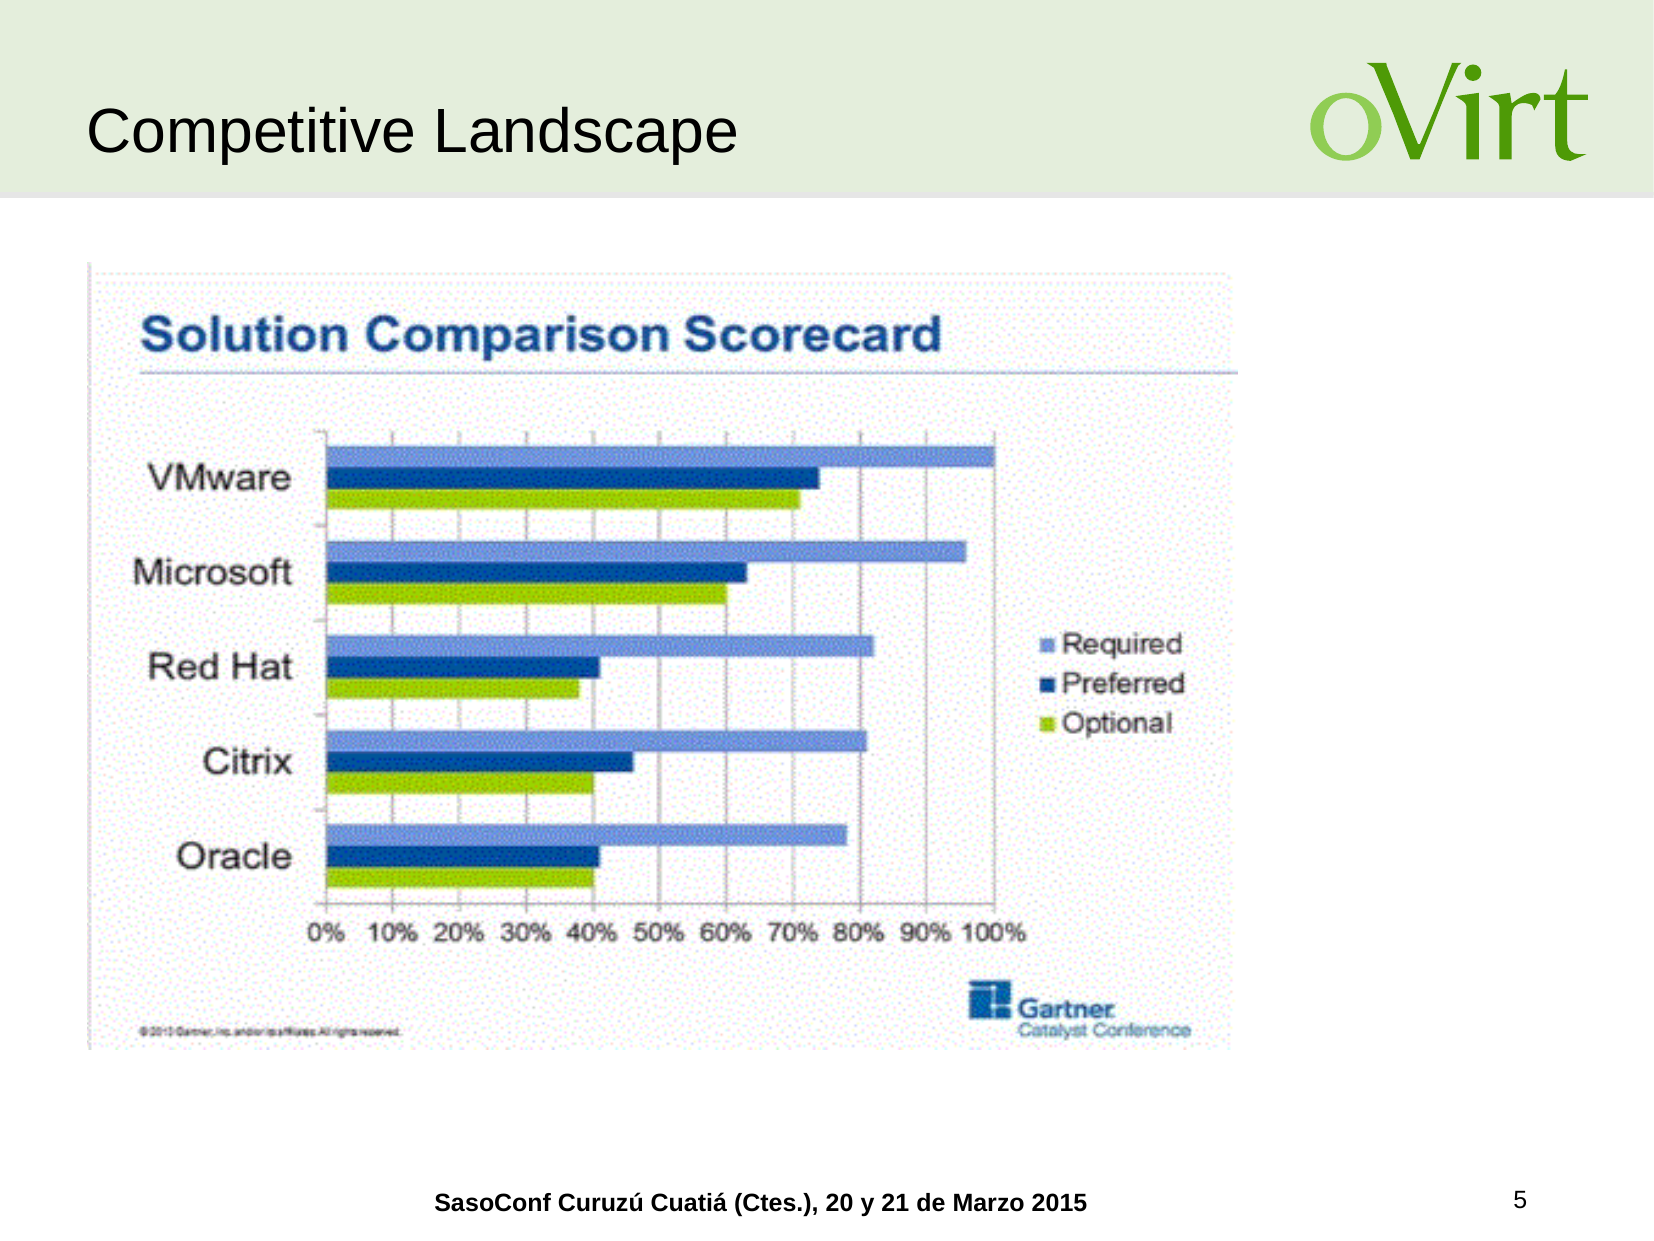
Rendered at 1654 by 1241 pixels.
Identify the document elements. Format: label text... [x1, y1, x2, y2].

title Competitive Landscape [86, 36, 1307, 225]
picture [87, 262, 1238, 1051]
